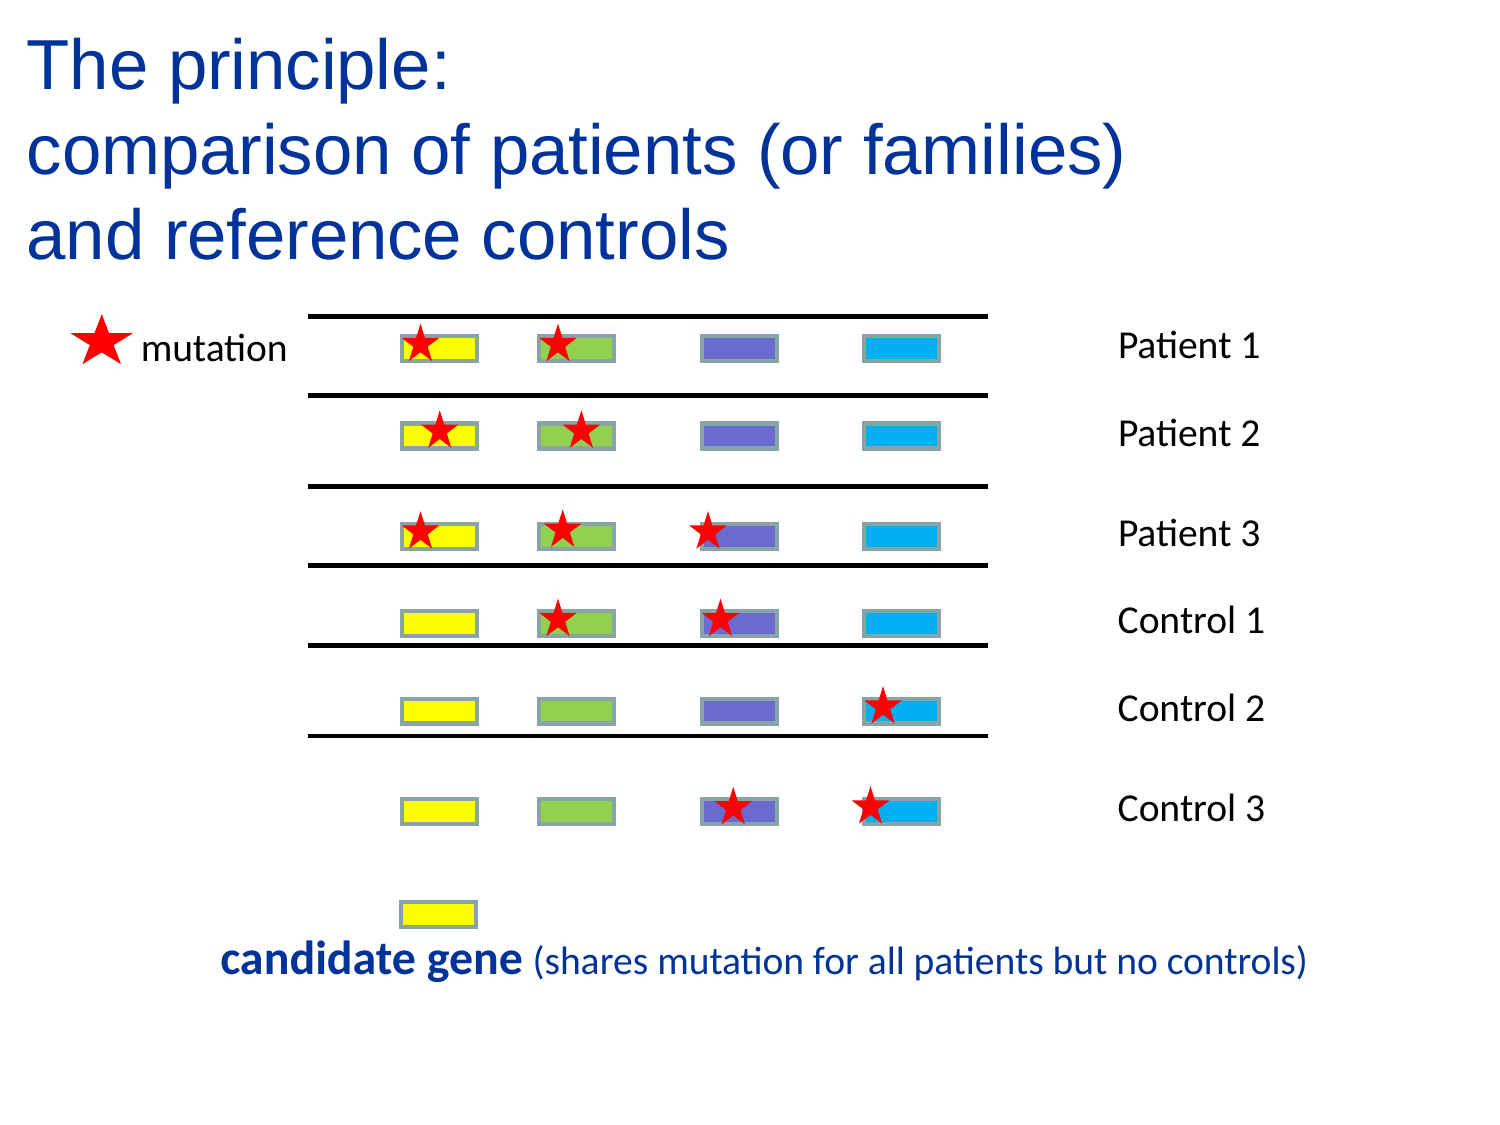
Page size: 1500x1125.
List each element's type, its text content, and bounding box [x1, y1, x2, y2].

text_box mutation [125, 314, 304, 378]
text_box [864, 423, 940, 449]
text_box [70, 314, 125, 365]
text_box [401, 410, 477, 449]
text_box candidate gene (shares mutation for all patients but no controls) [204, 918, 1325, 993]
text_box [864, 336, 940, 362]
text_box Control 3 [1102, 773, 1281, 837]
text_box [864, 611, 940, 637]
text_box Control 2 [1102, 673, 1281, 737]
text_box [539, 698, 615, 724]
text_box [701, 598, 777, 637]
text_box [701, 423, 777, 449]
text_box [851, 786, 940, 824]
text_box [401, 901, 477, 927]
text_box [401, 323, 477, 362]
text_box [401, 611, 477, 637]
text_box [401, 798, 477, 824]
text_box [689, 511, 777, 549]
text_box [539, 410, 615, 449]
text_box [701, 698, 777, 724]
title The principle: comparison of patients (or families) and reference controls [10, 48, 1500, 245]
text_box [539, 798, 615, 824]
text_box [864, 686, 940, 724]
text_box Control 1 [1102, 586, 1281, 650]
text_box [539, 509, 615, 549]
text_box [401, 511, 477, 549]
text_box [401, 698, 477, 724]
text_box [864, 523, 940, 549]
text_box Patient 3 [1102, 498, 1277, 562]
text_box [701, 786, 777, 825]
text_box Patient 2 [1102, 398, 1277, 462]
text_box [539, 323, 615, 362]
text_box [701, 336, 777, 362]
text_box Patient 1 [1102, 311, 1277, 375]
text_box [539, 598, 615, 637]
